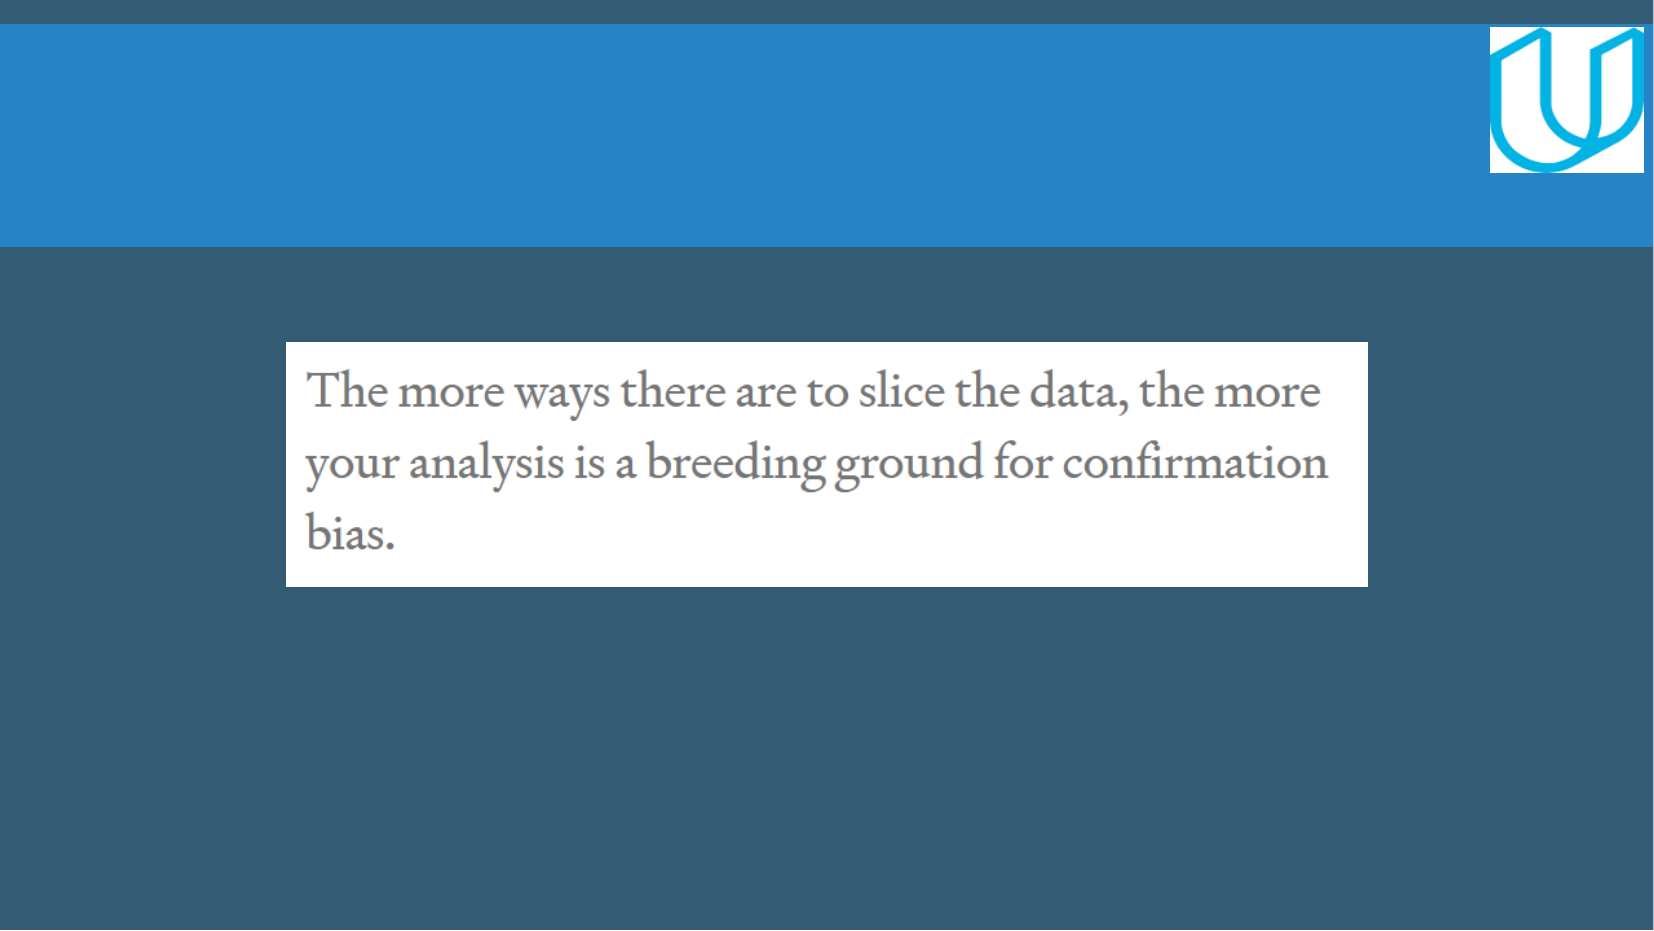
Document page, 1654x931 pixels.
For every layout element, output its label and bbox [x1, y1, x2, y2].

picture [1490, 126, 1542, 173]
picture [286, 342, 1368, 587]
picture [1552, 104, 1644, 173]
picture [1490, 27, 1644, 138]
picture [1598, 39, 1632, 138]
picture [1502, 39, 1580, 163]
